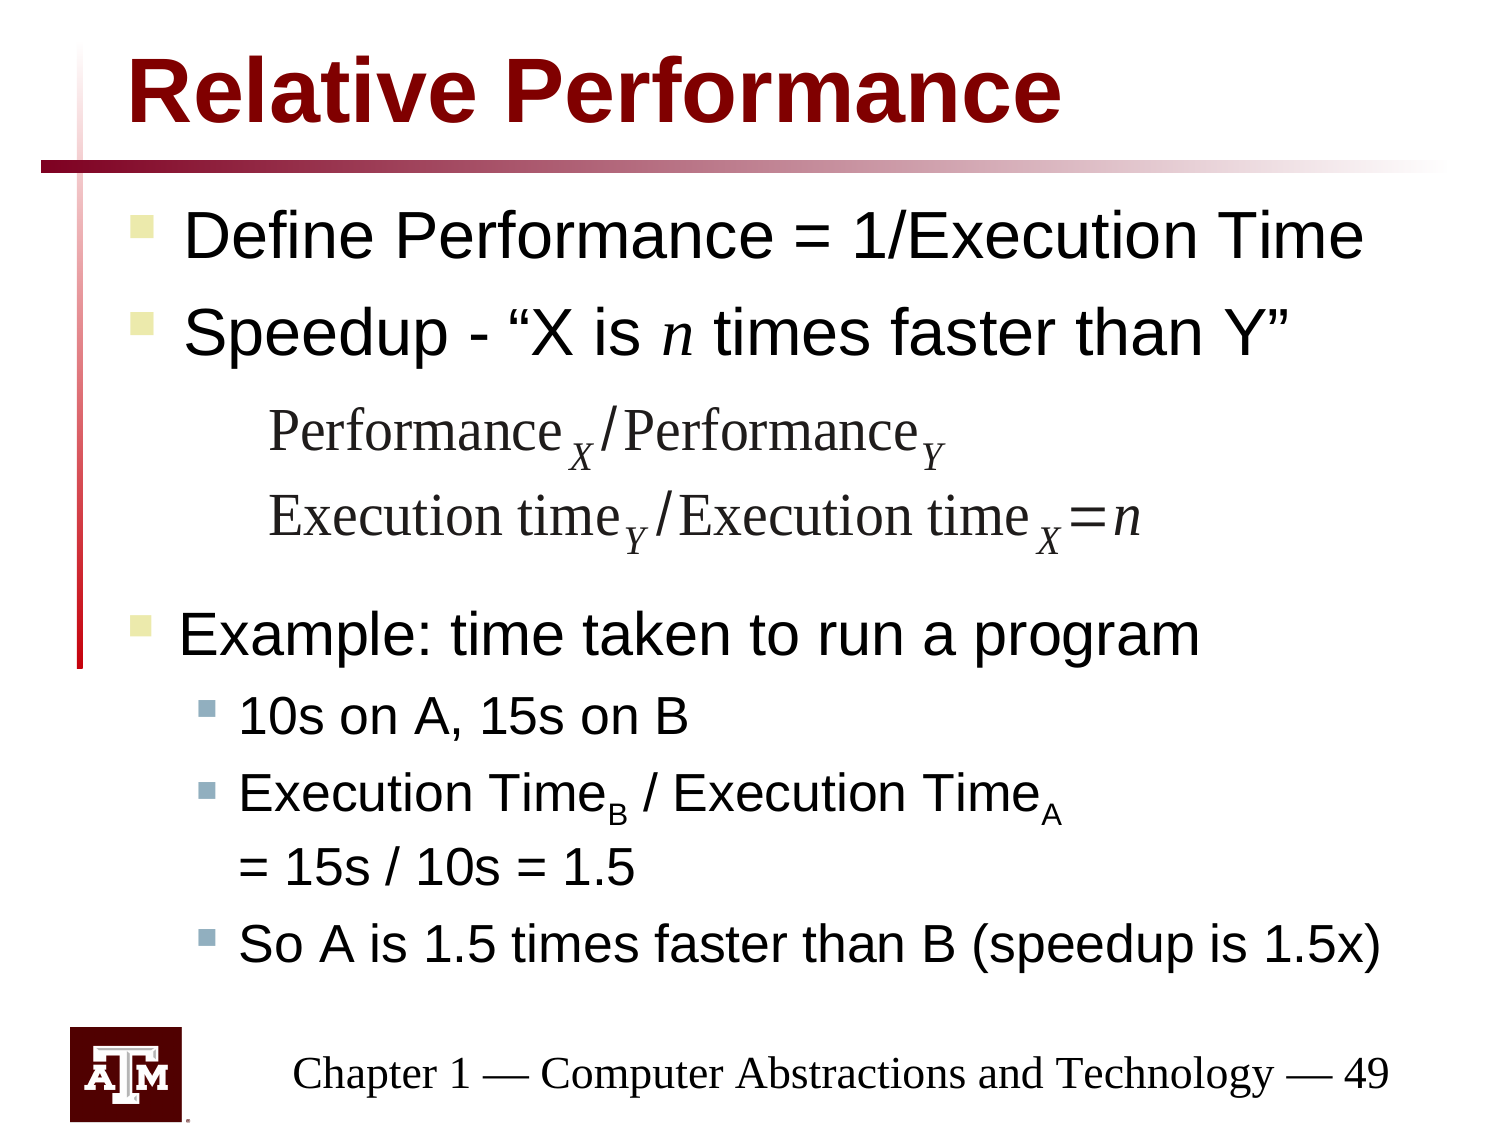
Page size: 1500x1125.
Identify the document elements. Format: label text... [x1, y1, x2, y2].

picture [60, 1023, 196, 1125]
chart [253, 397, 1168, 563]
list Define Performance = 1/Execution Time Speedup - “X is n times faster than Y” [112, 184, 1469, 386]
text_box Example: time taken to run a program 10s on A, 15s on B Execution TimeB / Execution TimeA = 15s / 10s = 1.5 So A is 1.5 times faster than B (speedup is 1.5x) [112, 586, 1469, 988]
title Relative Performance [112, 23, 1468, 149]
